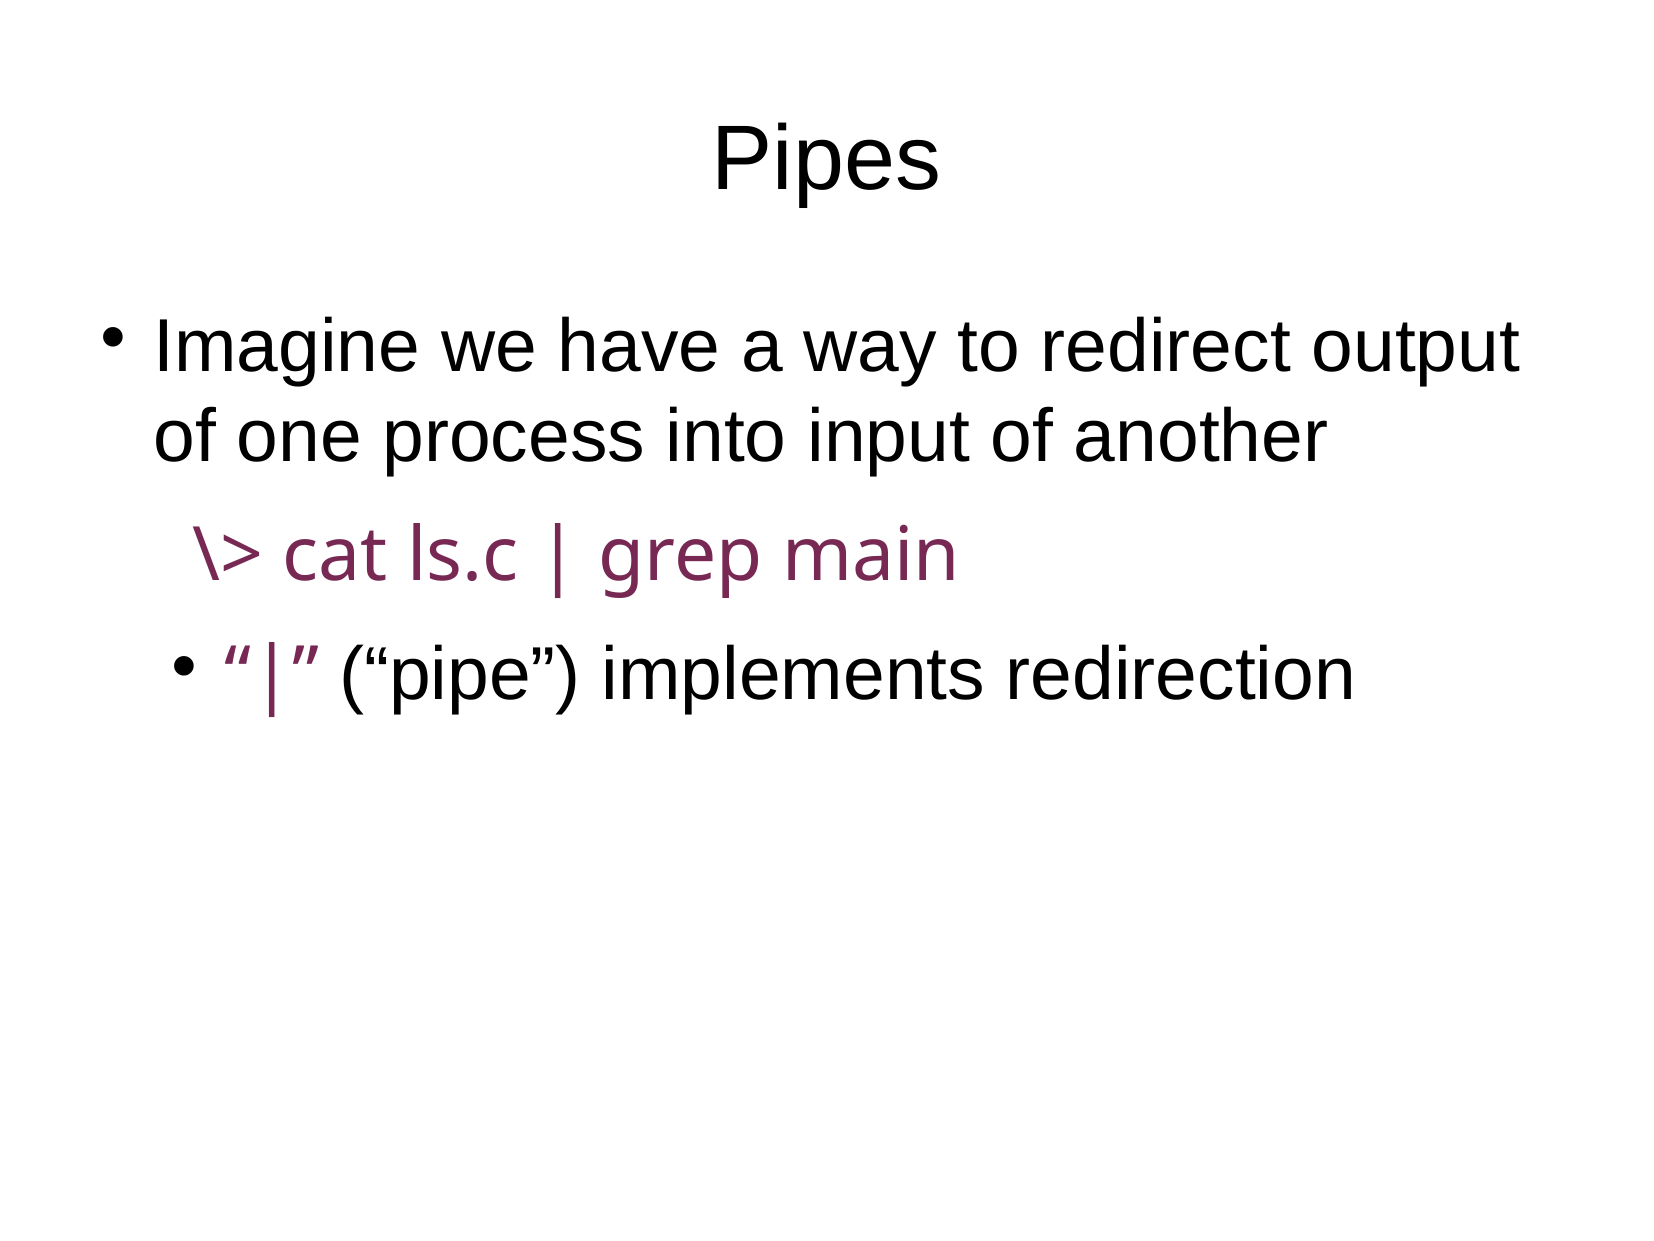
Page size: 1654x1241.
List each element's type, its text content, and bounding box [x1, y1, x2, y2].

list Imagine we have a way to redirect output of one process into input of another \> cat ls.c | grep main “|” (“pipe”) implements redirection [82, 296, 1571, 1206]
title Pipes [82, 49, 1571, 257]
